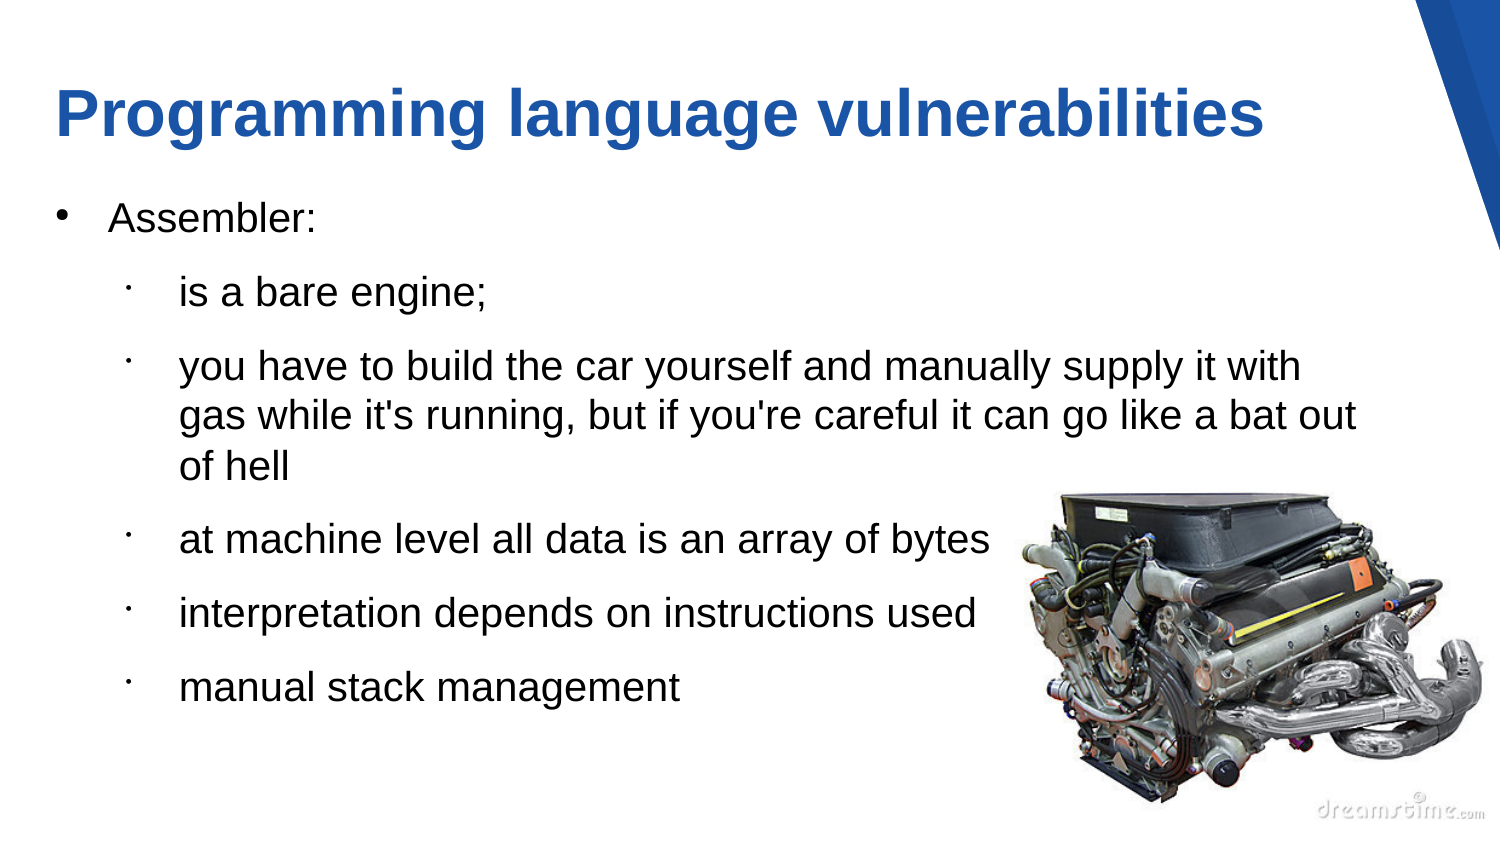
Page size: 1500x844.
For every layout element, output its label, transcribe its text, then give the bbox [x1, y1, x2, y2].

title Programming language vulnerabilities [40, 97, 1306, 166]
picture [1005, 462, 1489, 826]
list Assembler: is a bare engine; you have to build the car yourself and manually supply it with gas while it's running, but if you're careful it can go like a bat out of hell at machine level all data is an array of bytes interpretation depends on instructions used manual stack management [22, 176, 1388, 844]
